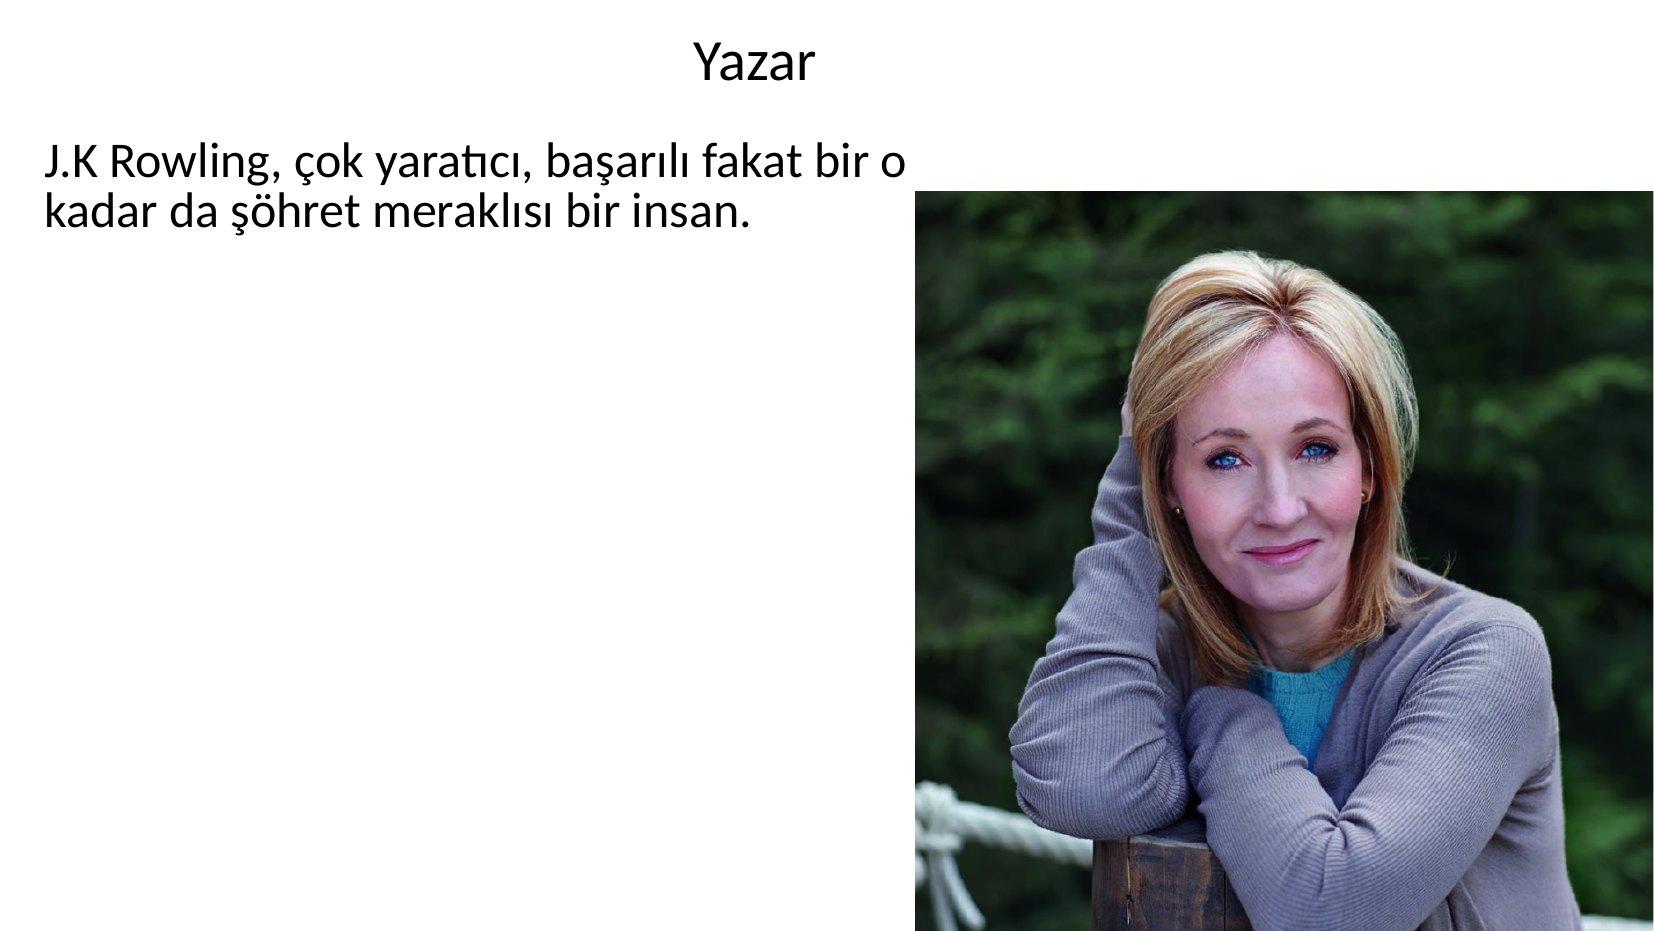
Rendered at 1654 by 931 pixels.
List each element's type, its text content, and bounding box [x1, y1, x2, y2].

picture [915, 191, 1654, 931]
text_box Yazar [679, 29, 832, 103]
text_box J.K Rowling, çok yaratıcı, başarılı fakat bir o kadar da şöhret meraklısı bir insan. [29, 132, 975, 281]
